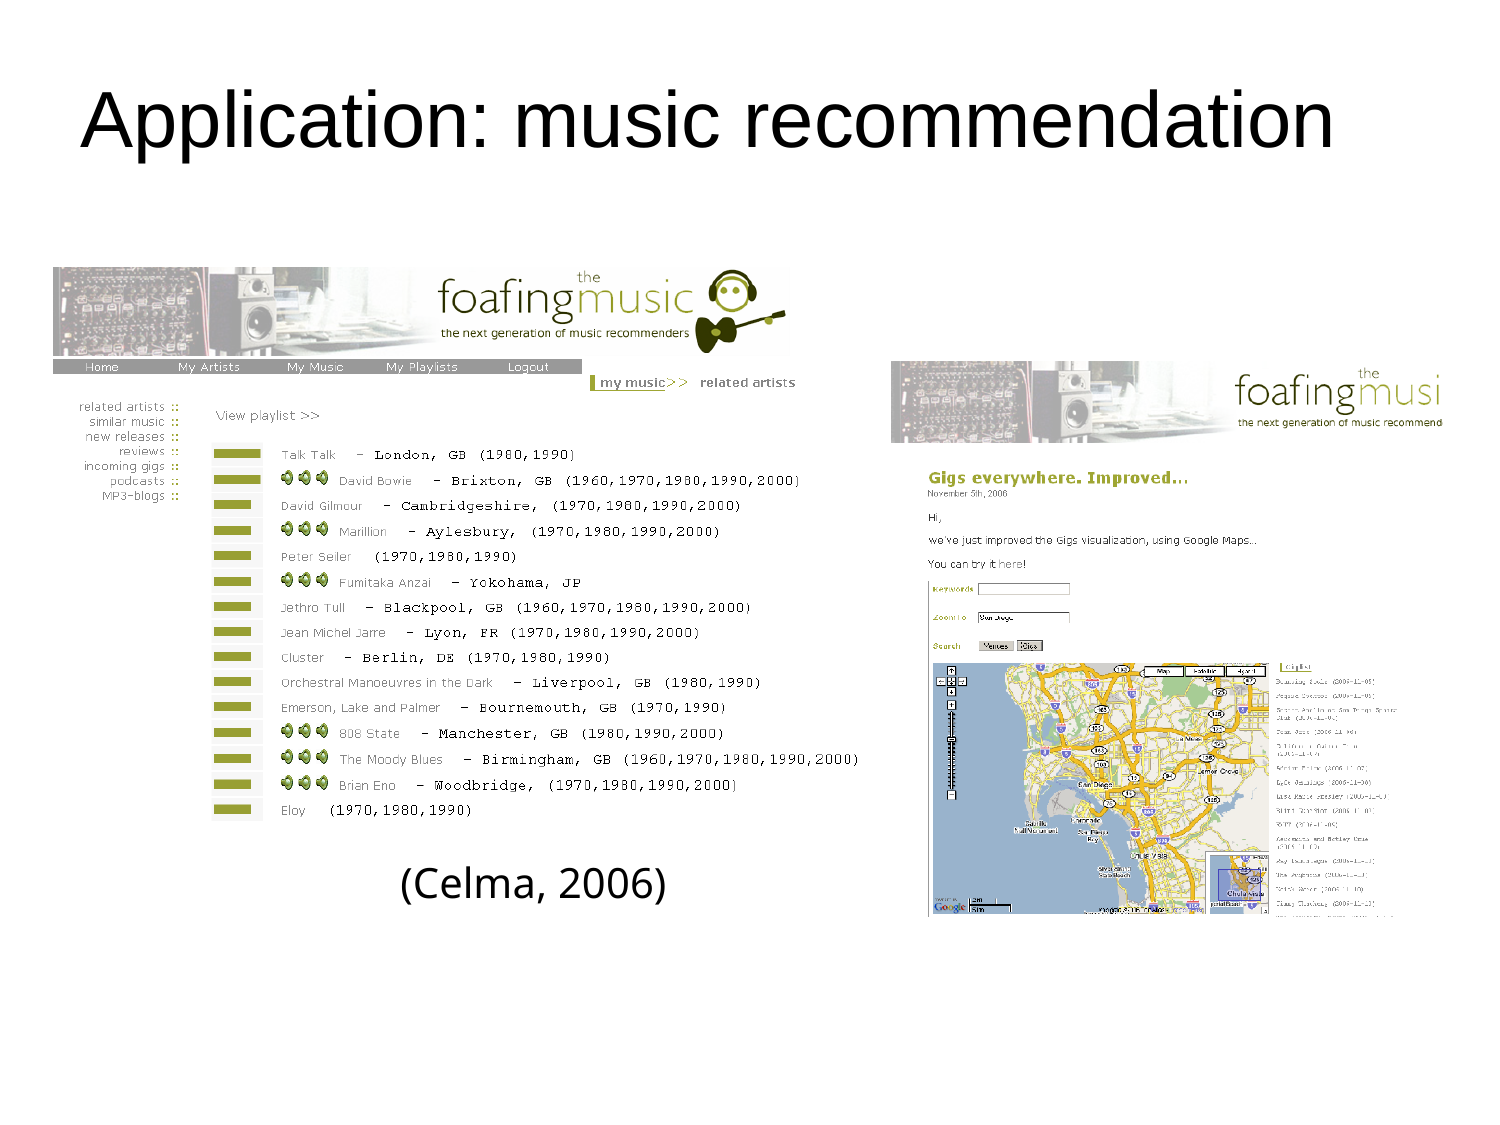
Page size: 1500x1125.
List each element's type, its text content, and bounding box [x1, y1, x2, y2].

text_box (Celma, 2006) [256, 850, 801, 916]
title Application: music recommendation [37, 31, 1500, 197]
picture [891, 361, 1443, 917]
picture [53, 267, 879, 821]
